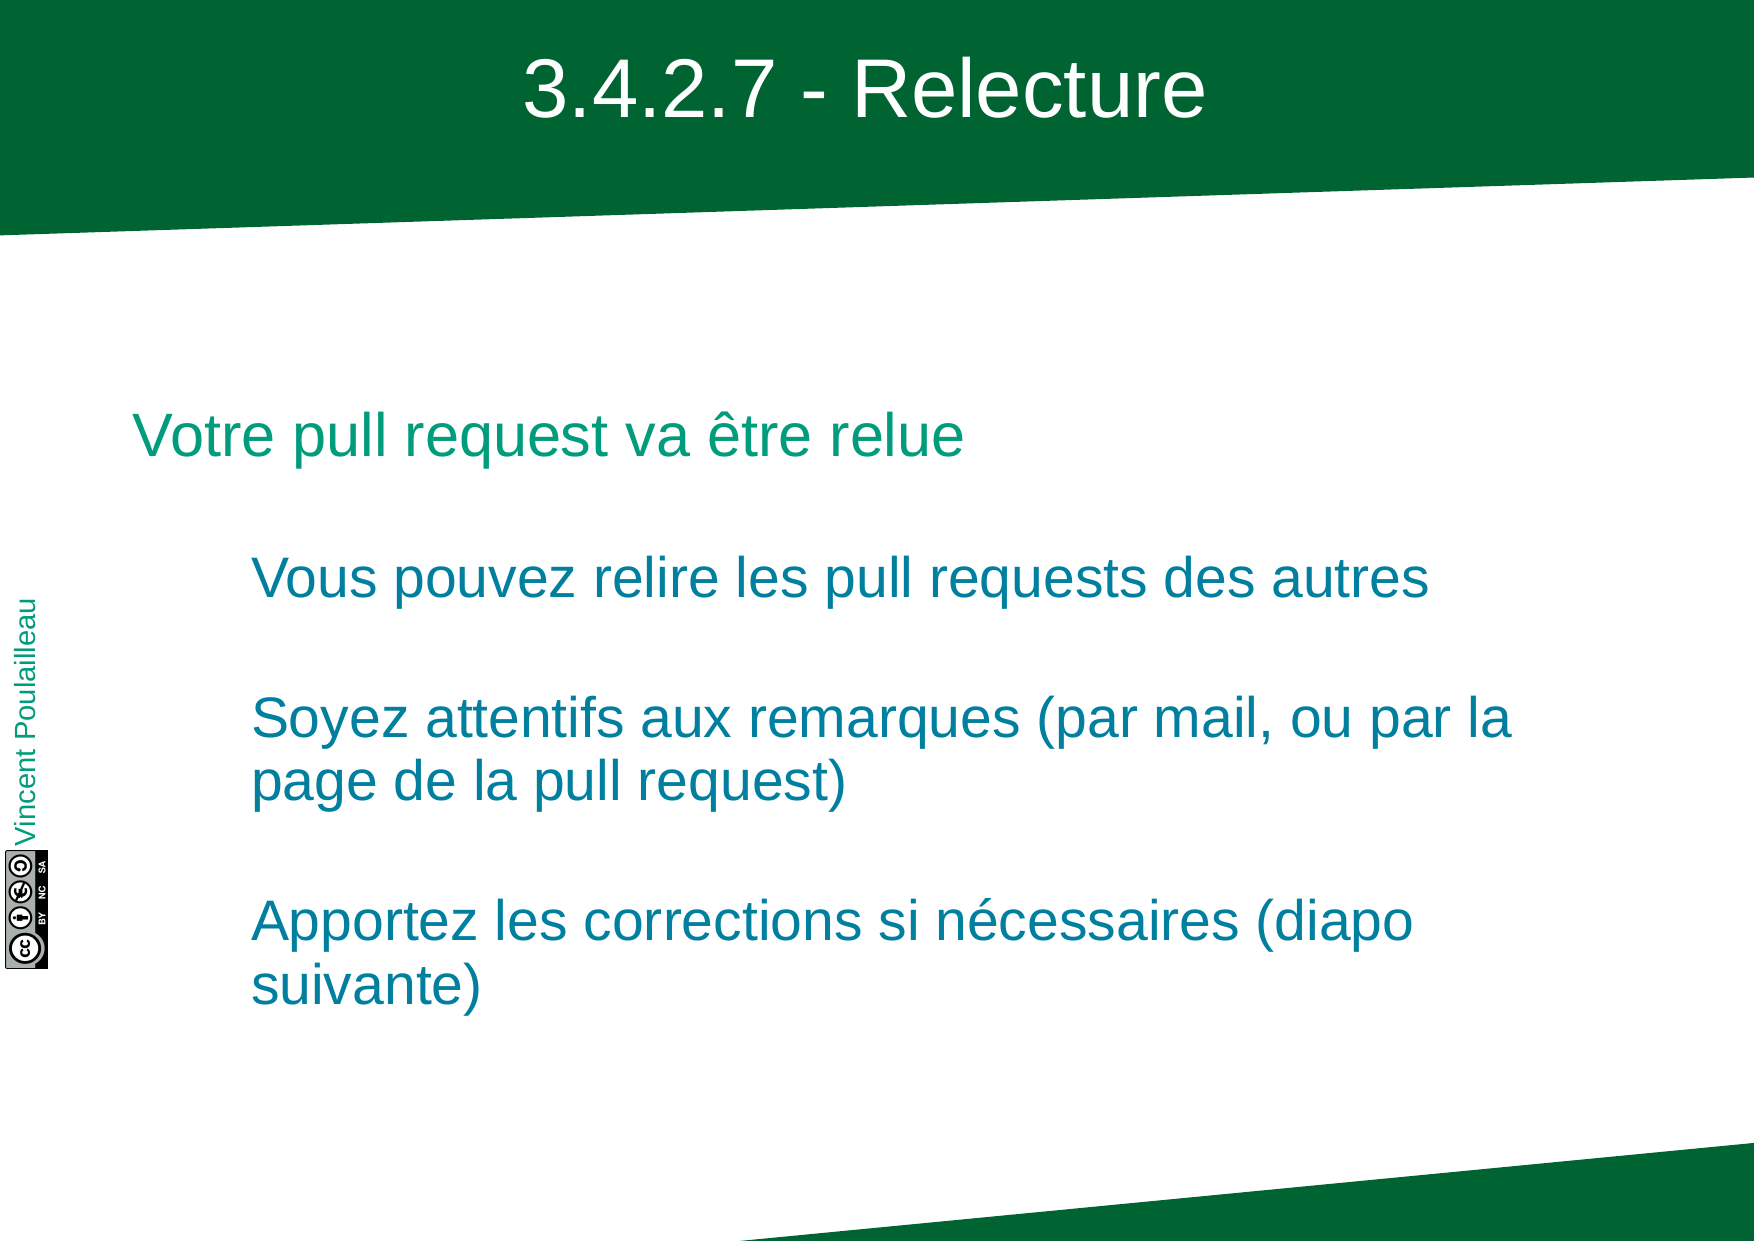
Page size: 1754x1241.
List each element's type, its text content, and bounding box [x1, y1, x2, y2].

text_box [0, 178, 1740, 236]
text_box © 2019 Vincent Poulailleau [1, 448, 61, 1099]
text_box [739, 1142, 1754, 1241]
text_box Votre pull request va être relue Vous pouvez relire les pull requests des autres Soyez attentifs aux remarques (par mail, ou par la page de la pull request) Apportez les corrections si nécessaires (diapo suivante) [0, 178, 1754, 1241]
picture [5, 850, 48, 969]
text_box 3.4.2.7 - Relecture [0, 0, 1754, 178]
